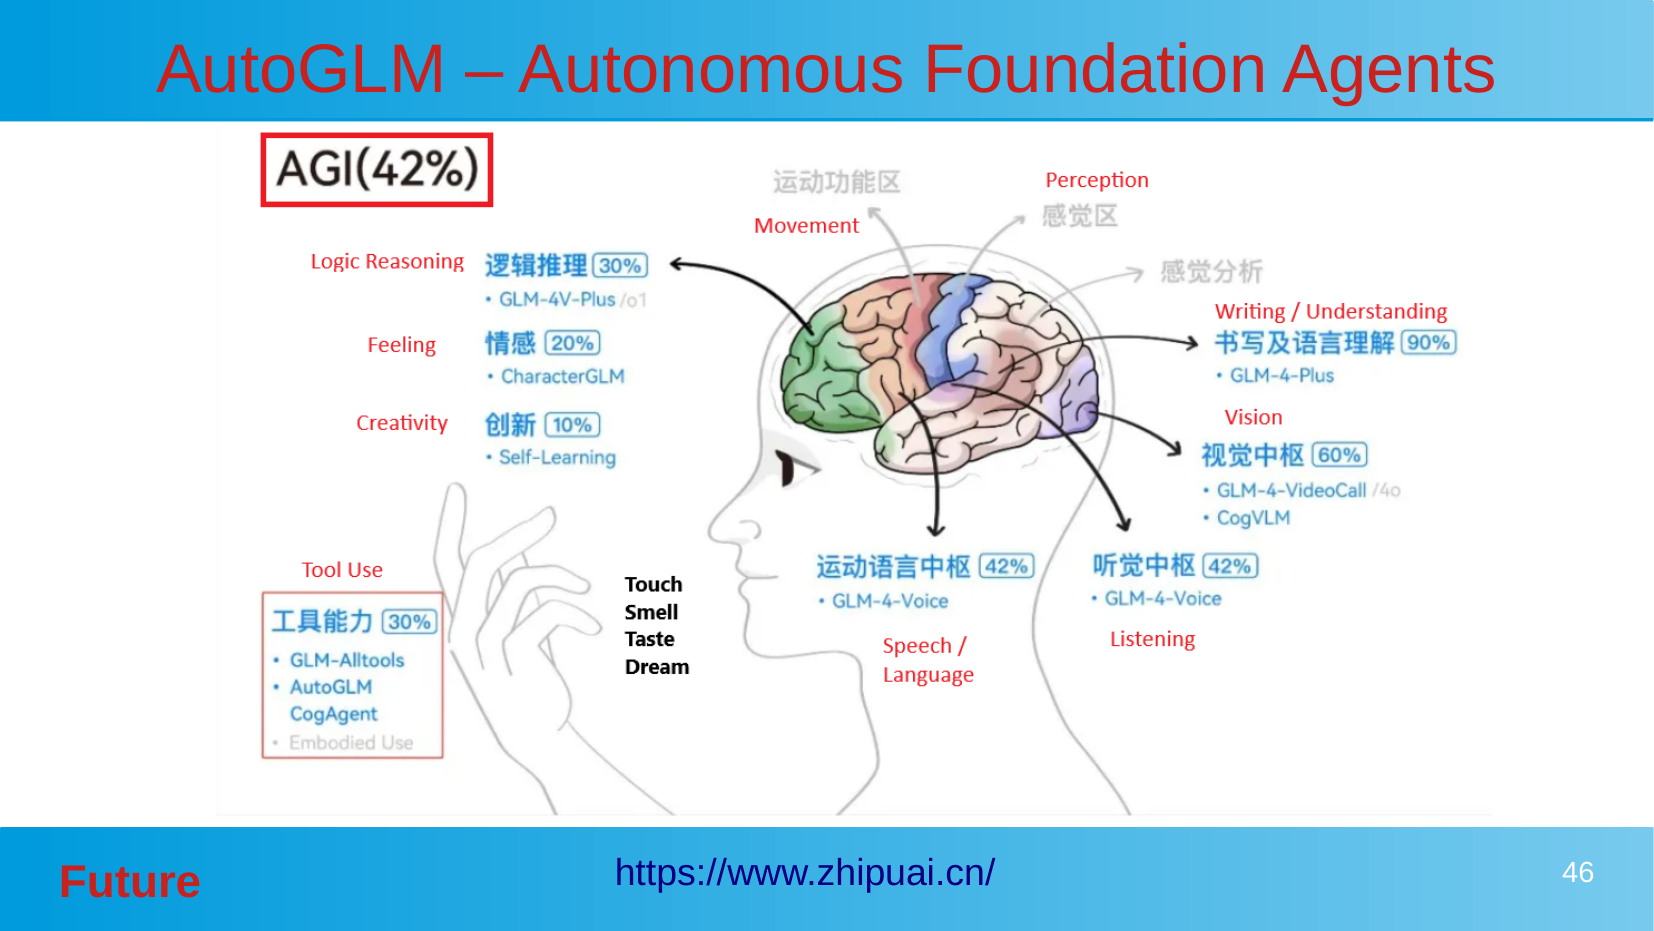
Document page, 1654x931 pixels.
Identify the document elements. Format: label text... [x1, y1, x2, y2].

picture [215, 127, 1492, 820]
text_box https://www.zhipuai.cn/ [600, 844, 1197, 901]
title AutoGLM – Autonomous Foundation Agents [59, 29, 1595, 108]
